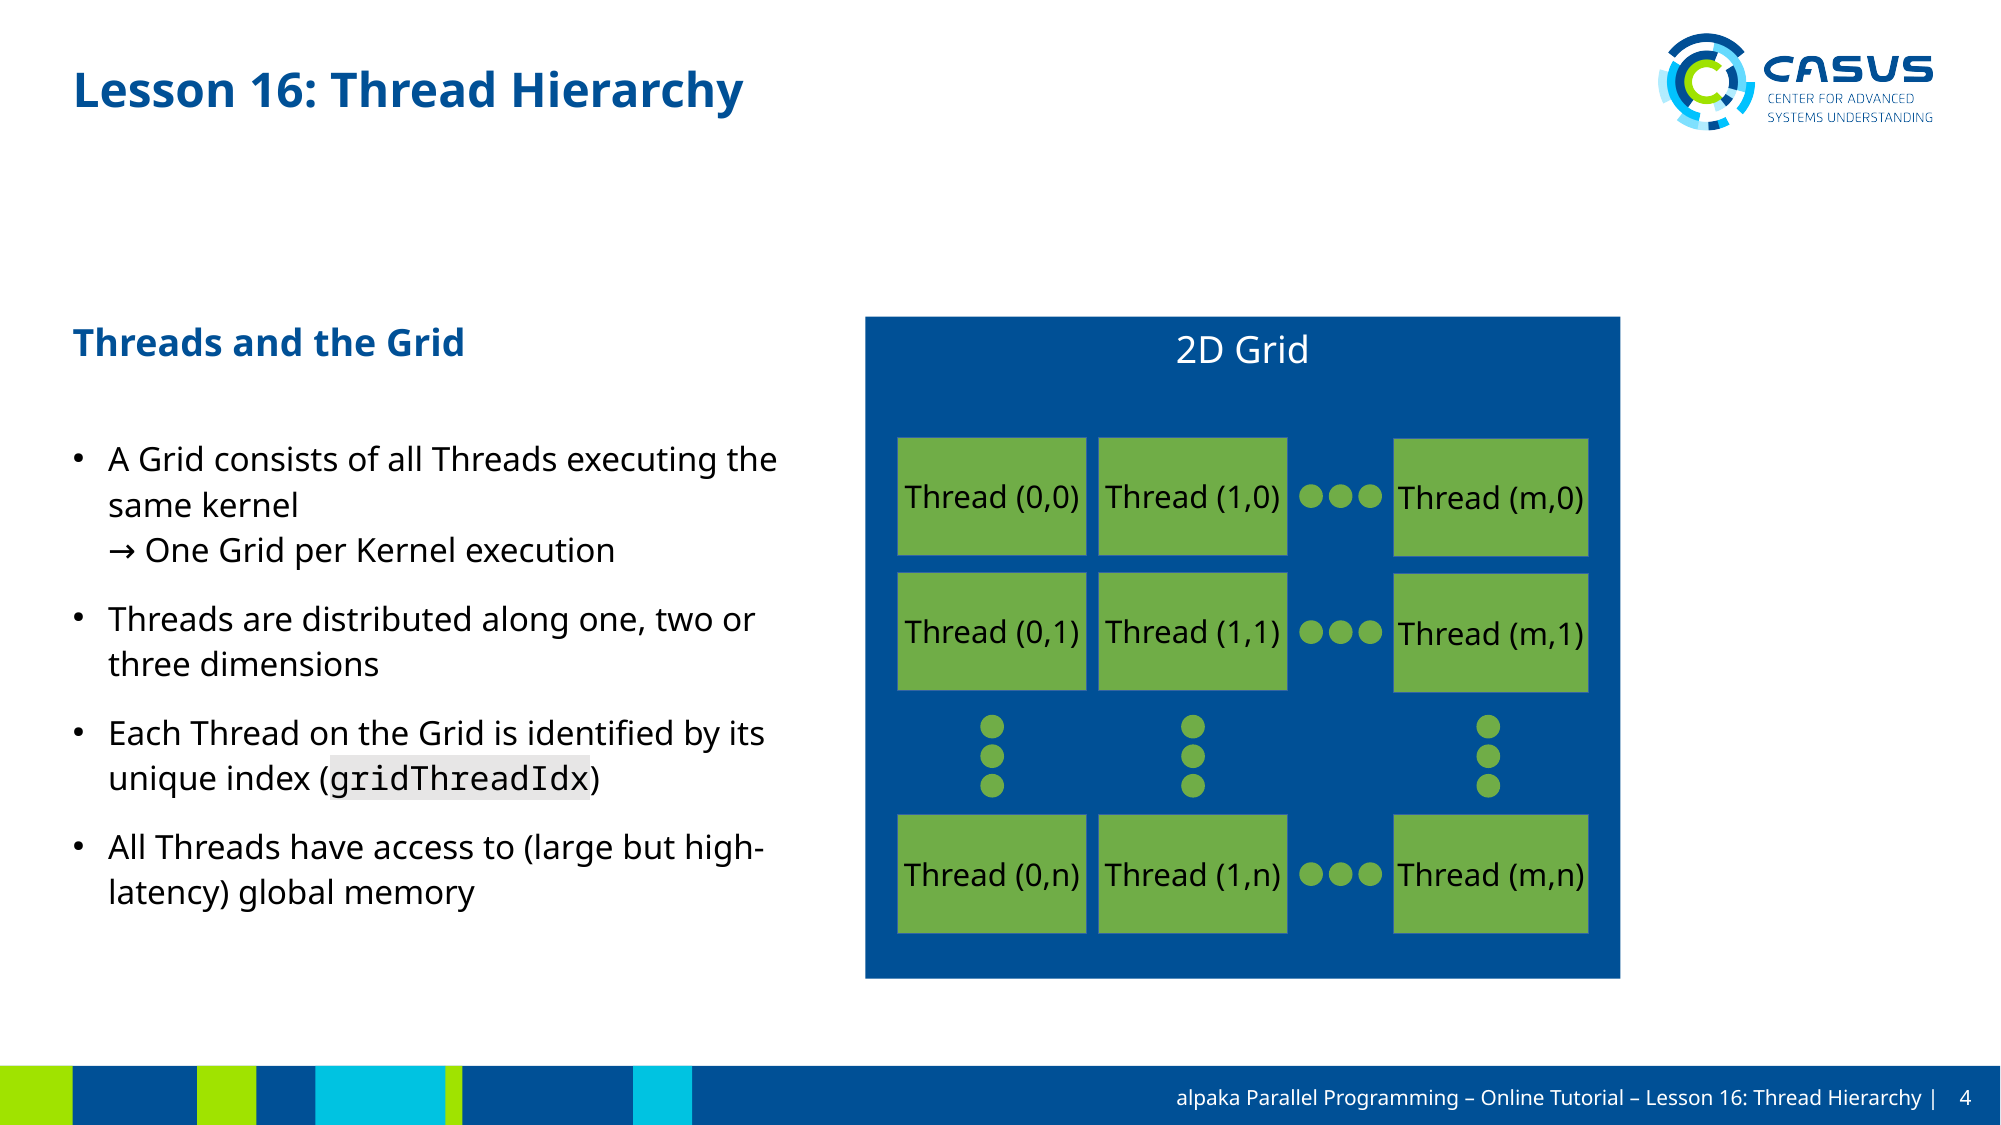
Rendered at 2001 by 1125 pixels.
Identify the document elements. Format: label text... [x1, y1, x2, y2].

text_box [1328, 484, 1353, 508]
text_box [1358, 862, 1383, 887]
text_box [980, 714, 1004, 739]
text_box Thread (0,0) [897, 437, 1087, 556]
text_box Thread (m,n) [1393, 814, 1589, 934]
text_box [1299, 620, 1324, 644]
title Lesson 16: Thread Hierarchy [72, 54, 1620, 123]
text_box Thread (1,0) [1098, 437, 1288, 556]
text_box Thread (1,n) [1098, 814, 1288, 934]
text_box [1358, 620, 1383, 644]
text_box [1299, 862, 1323, 886]
text_box [1181, 714, 1205, 739]
picture [1658, 33, 1933, 131]
text_box [1181, 744, 1205, 769]
text_box [980, 744, 1005, 769]
text_box [980, 773, 1005, 798]
text_box [1358, 484, 1383, 508]
text_box 2D Grid [865, 316, 1621, 979]
text_box [1476, 744, 1501, 769]
text_box [1181, 773, 1205, 798]
text_box Thread (1,1) [1098, 572, 1288, 691]
text_box [1299, 484, 1323, 508]
text_box Thread (0,1) [897, 572, 1087, 691]
list Threads and the Grid A Grid consists of all Threads executing the same kernel → One Grid per Kernel execution Threads are distributed along one, two or three dimensions Each Thread on the Grid is identified by its unique index (gridThreadIdx) All Threads have access to (large but high-latency) global memory [72, 316, 828, 979]
text_box [1328, 620, 1353, 644]
text_box [1476, 773, 1501, 798]
text_box [1328, 862, 1353, 887]
text_box Thread (0,n) [897, 814, 1087, 934]
text_box Thread (m,0) [1393, 438, 1589, 557]
text_box [1476, 714, 1501, 739]
text_box Thread (m,1) [1393, 573, 1589, 693]
